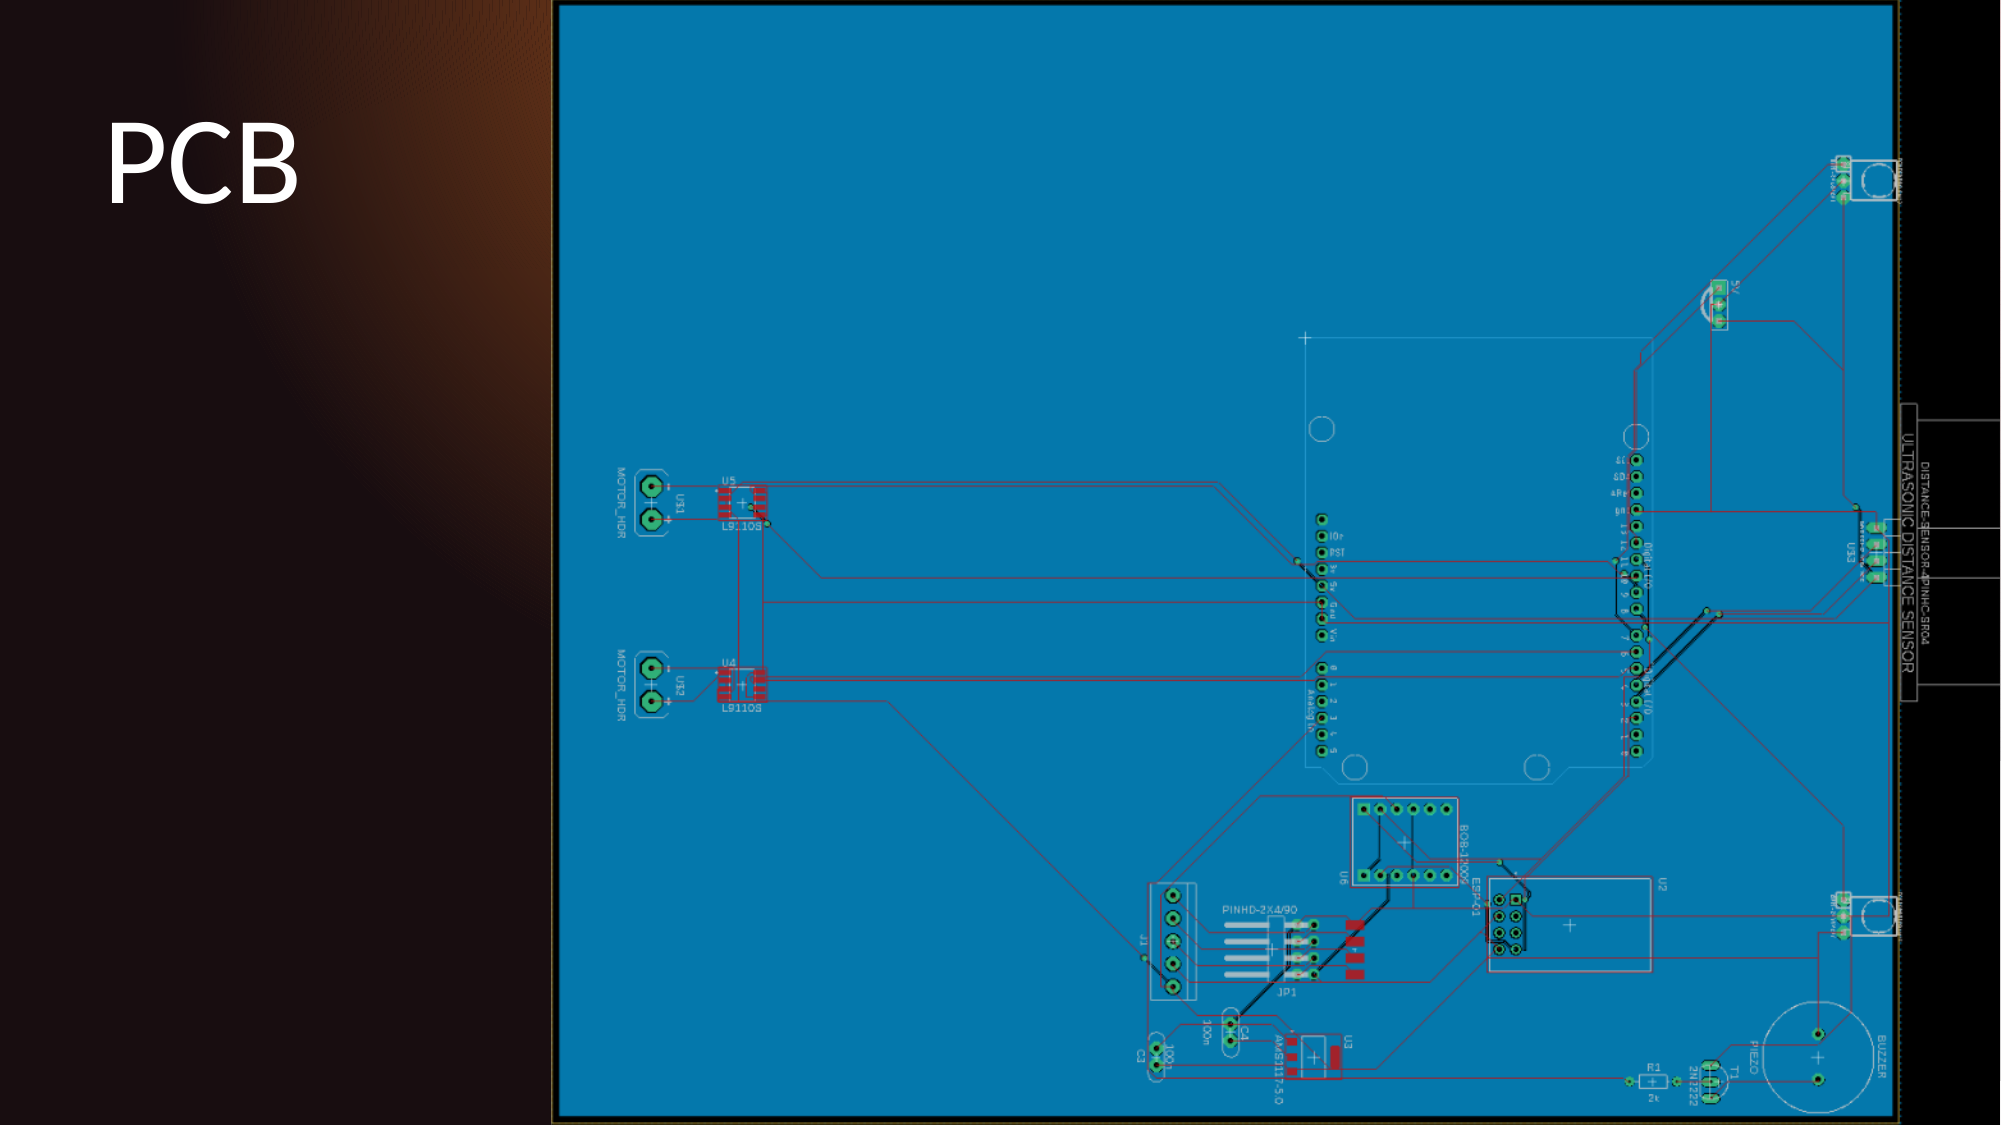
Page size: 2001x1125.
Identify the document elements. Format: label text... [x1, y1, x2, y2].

title PCB [88, 88, 550, 386]
picture [550, 0, 2000, 1125]
